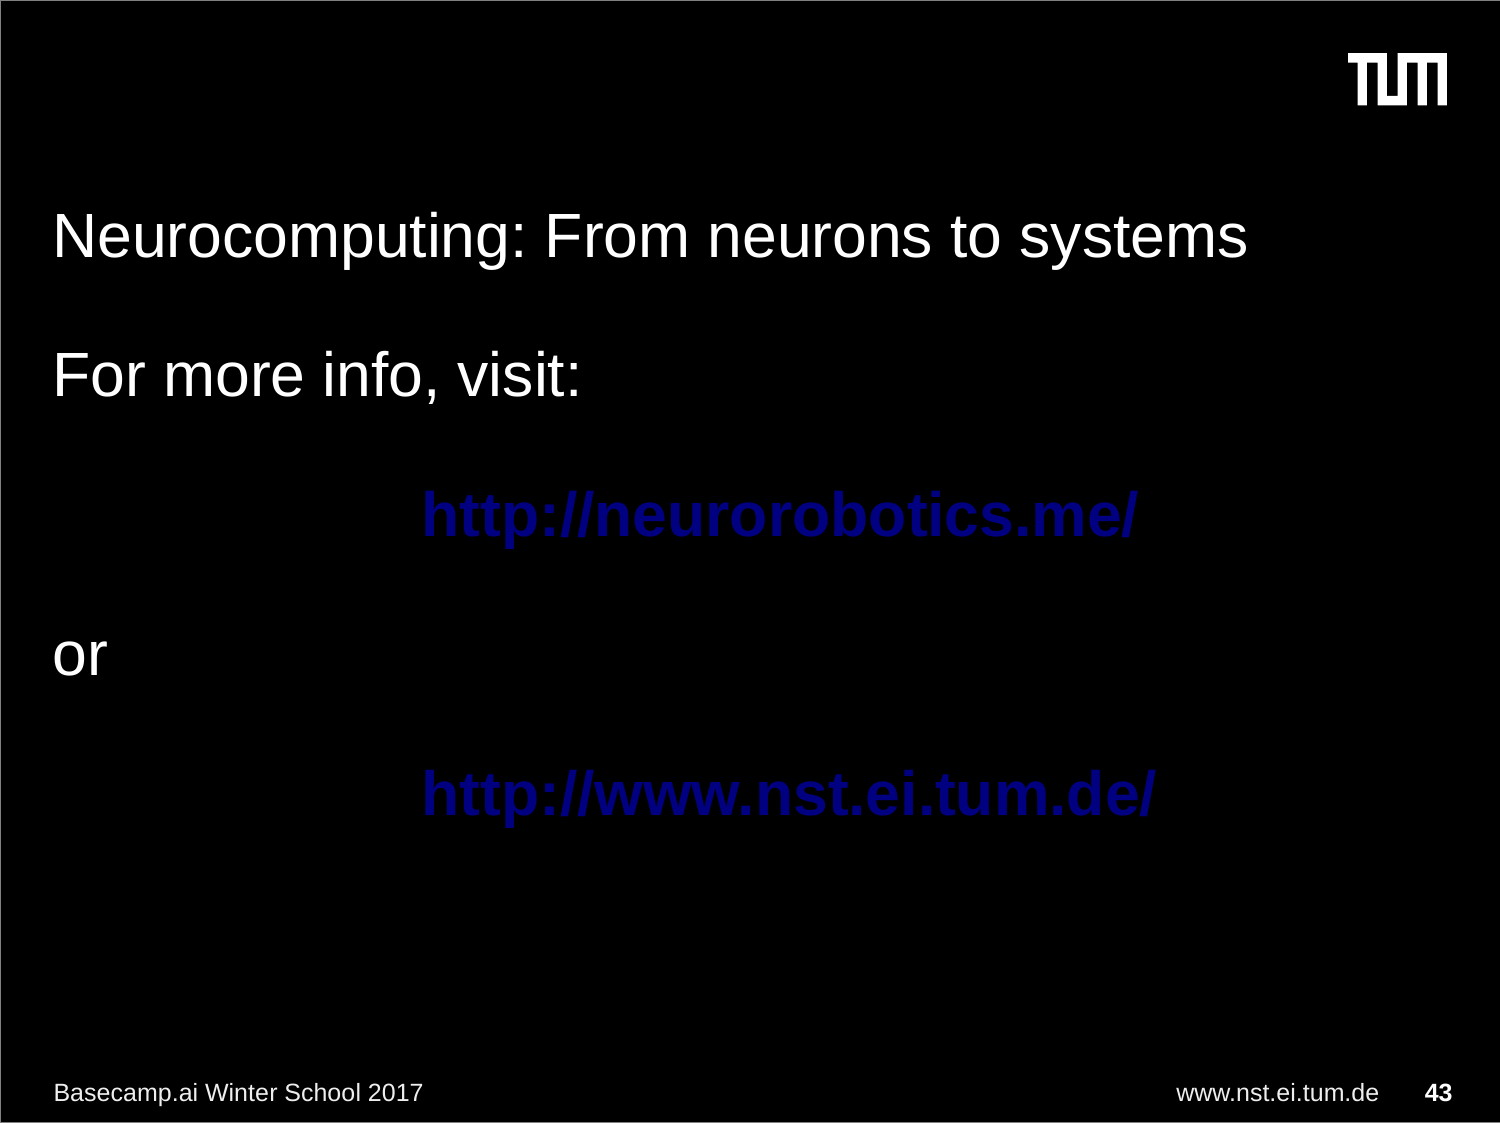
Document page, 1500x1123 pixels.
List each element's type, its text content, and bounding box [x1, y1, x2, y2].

title Neurocomputing: From neurons to systems For more info, visit: http://neurorobotics.me/ or http://www.nst.ei.tum.de/ [52, 200, 1453, 899]
